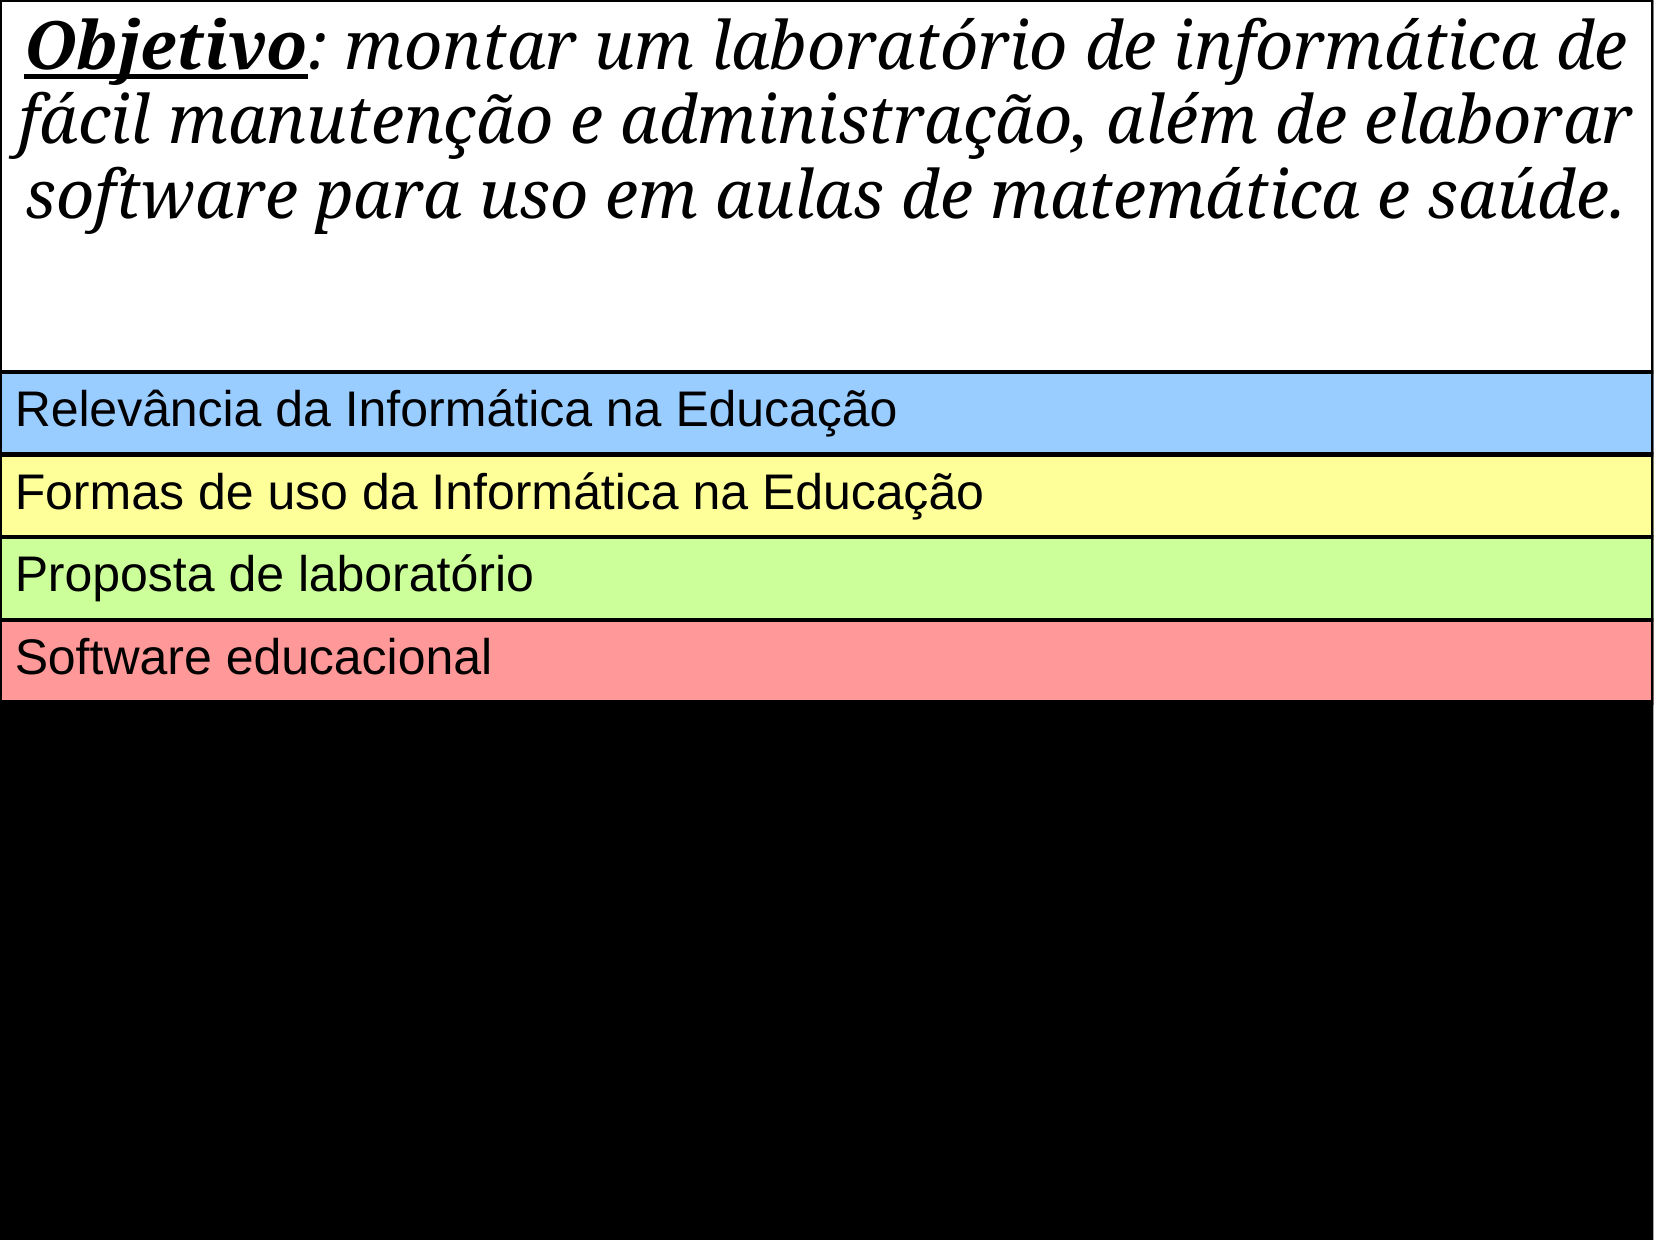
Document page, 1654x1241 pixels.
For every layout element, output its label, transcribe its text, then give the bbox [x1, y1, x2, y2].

text_box Objetivo: montar um laboratório de informática de fácil manutenção e administração, além de elaborar software para uso em aulas de matemática e saúde. [0, 0, 1654, 371]
text_box Relevância da Informática na Educação [0, 371, 1654, 454]
text_box Formas de uso da Informática na Educação [0, 454, 1654, 536]
text_box Proposta de laboratório [0, 536, 1654, 620]
text_box Software educacional [0, 620, 1654, 703]
